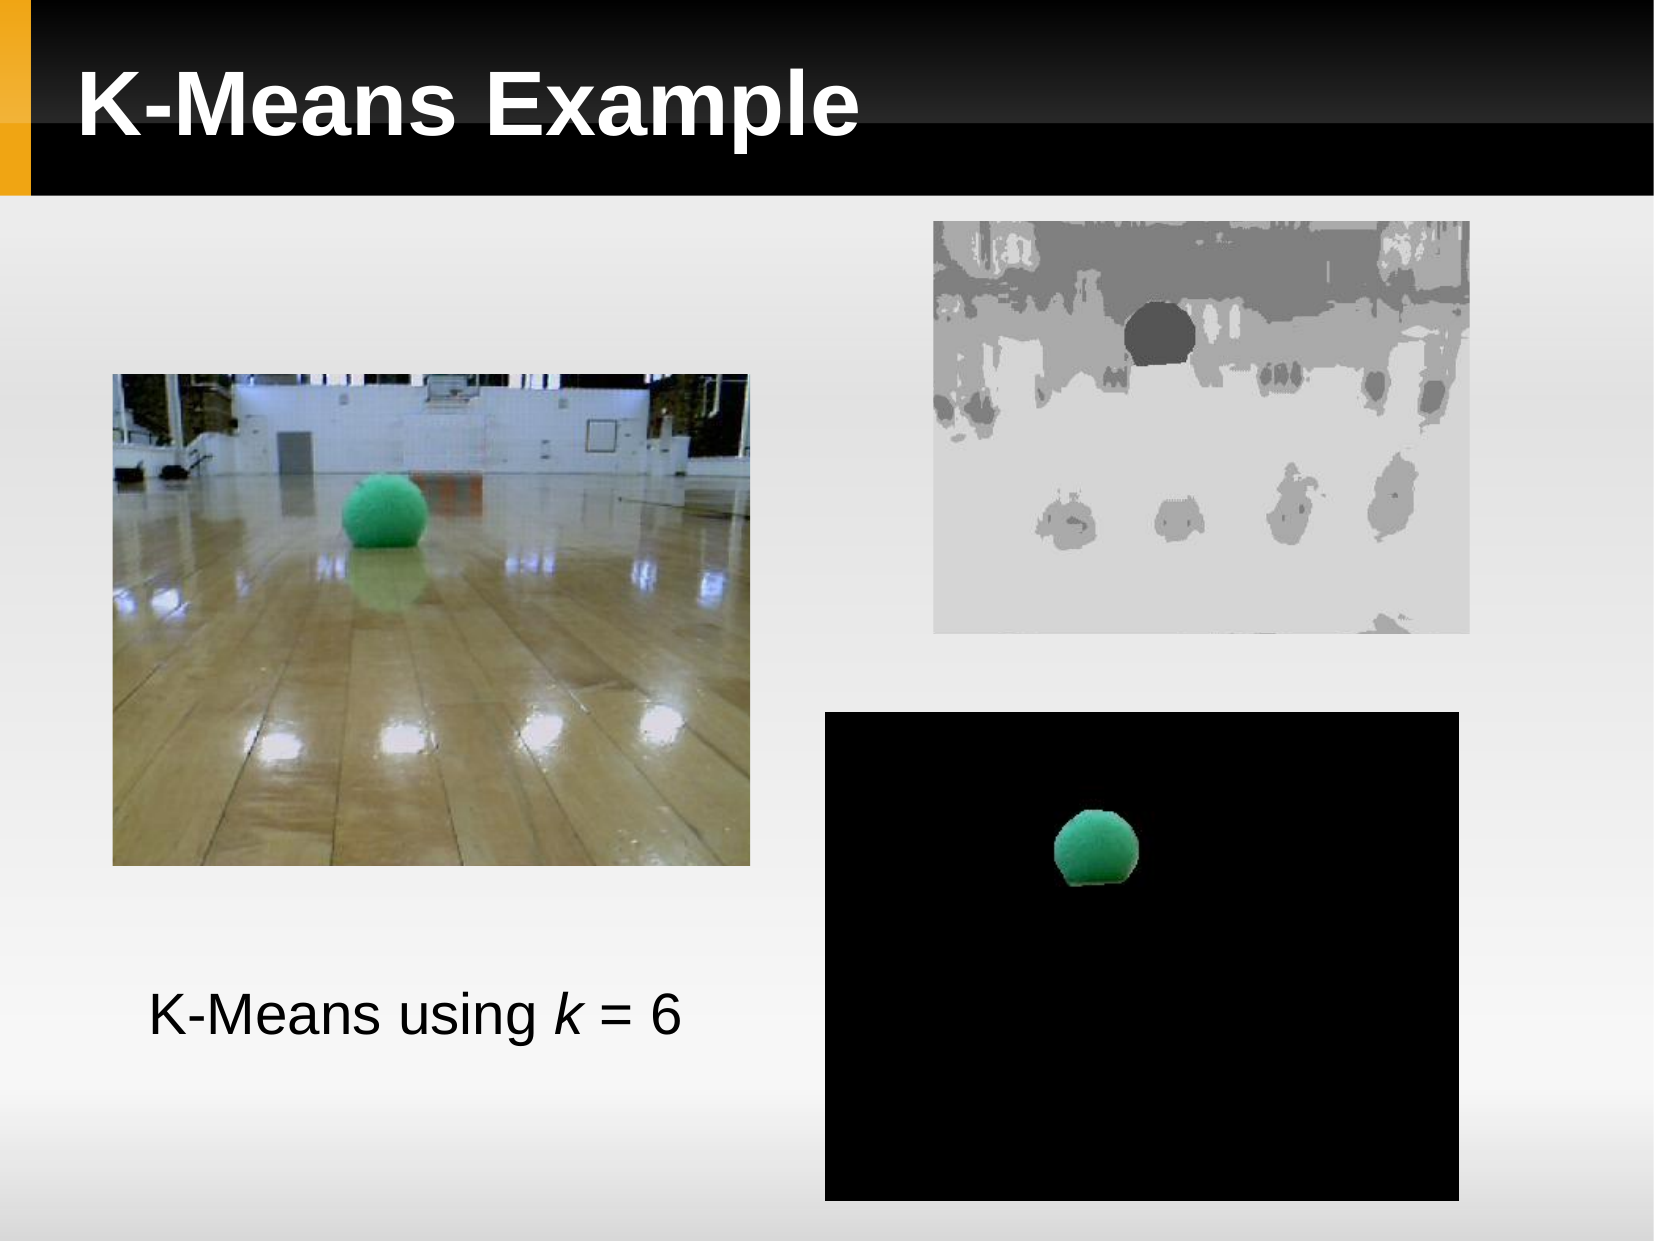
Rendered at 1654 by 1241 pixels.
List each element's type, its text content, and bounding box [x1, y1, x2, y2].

text_box K-Means using k = 6 [134, 975, 810, 1055]
picture [0, 0, 1654, 1241]
title K-Means Example [76, 0, 1565, 208]
